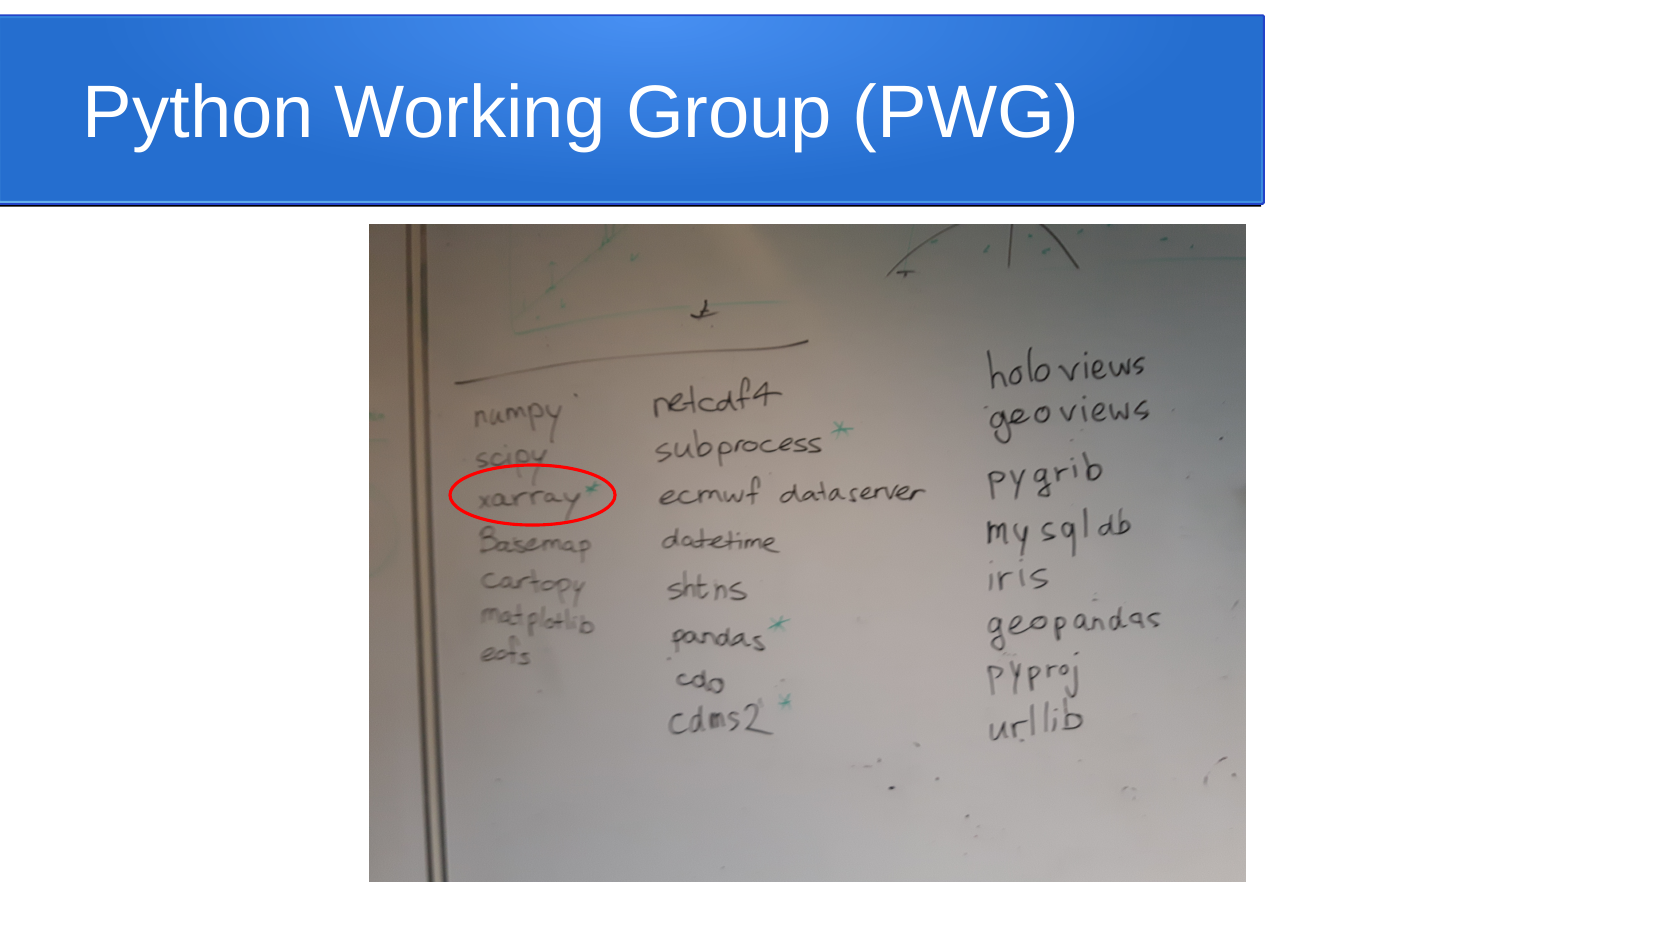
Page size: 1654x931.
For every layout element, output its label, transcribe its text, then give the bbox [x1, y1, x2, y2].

title Python Working Group (PWG) [82, 35, 1235, 189]
picture [369, 224, 1246, 882]
